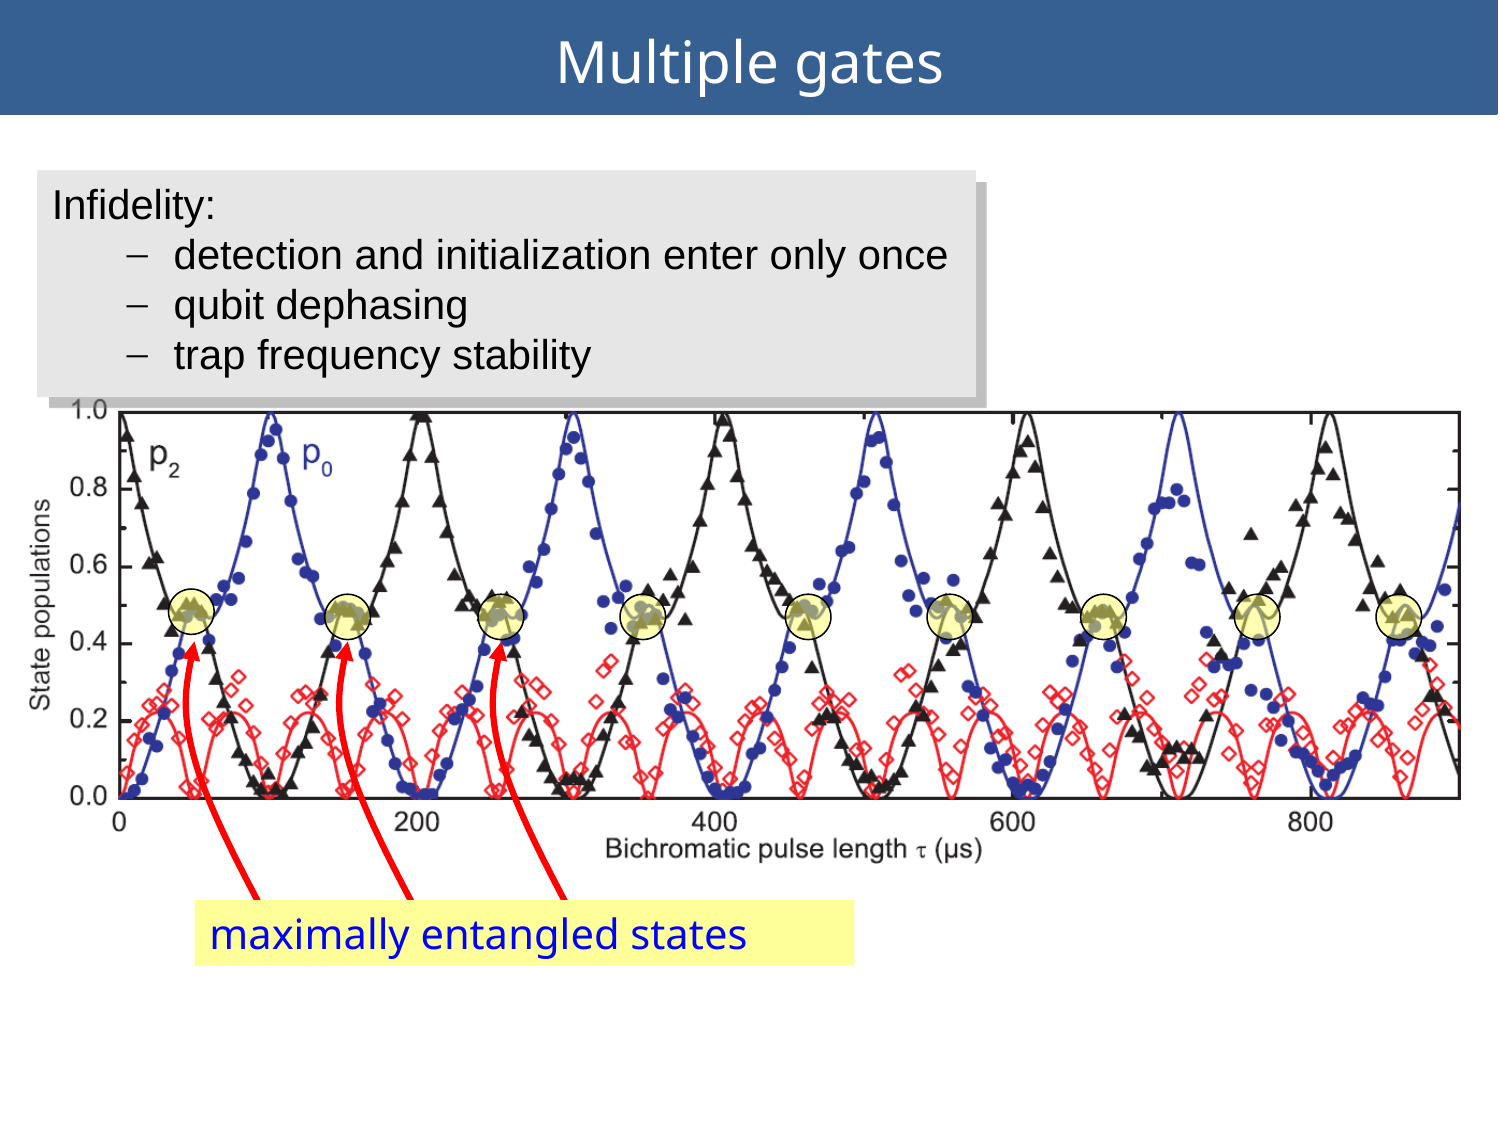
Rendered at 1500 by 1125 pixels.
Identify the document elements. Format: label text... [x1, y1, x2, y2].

text_box [478, 594, 524, 640]
text_box Infidelity: detection and initialization enter only once qubit dephasing trap frequency stability [37, 170, 977, 398]
text_box maximally entangled states [194, 900, 855, 966]
text_box [1376, 594, 1422, 640]
text_box Multiple gates [46, 17, 1454, 103]
text_box [168, 589, 215, 635]
text_box [1080, 594, 1127, 640]
text_box [785, 594, 831, 640]
picture [29, 397, 1462, 866]
text_box [324, 594, 371, 640]
text_box [620, 594, 666, 640]
text_box [927, 594, 973, 640]
text_box [1234, 594, 1281, 640]
